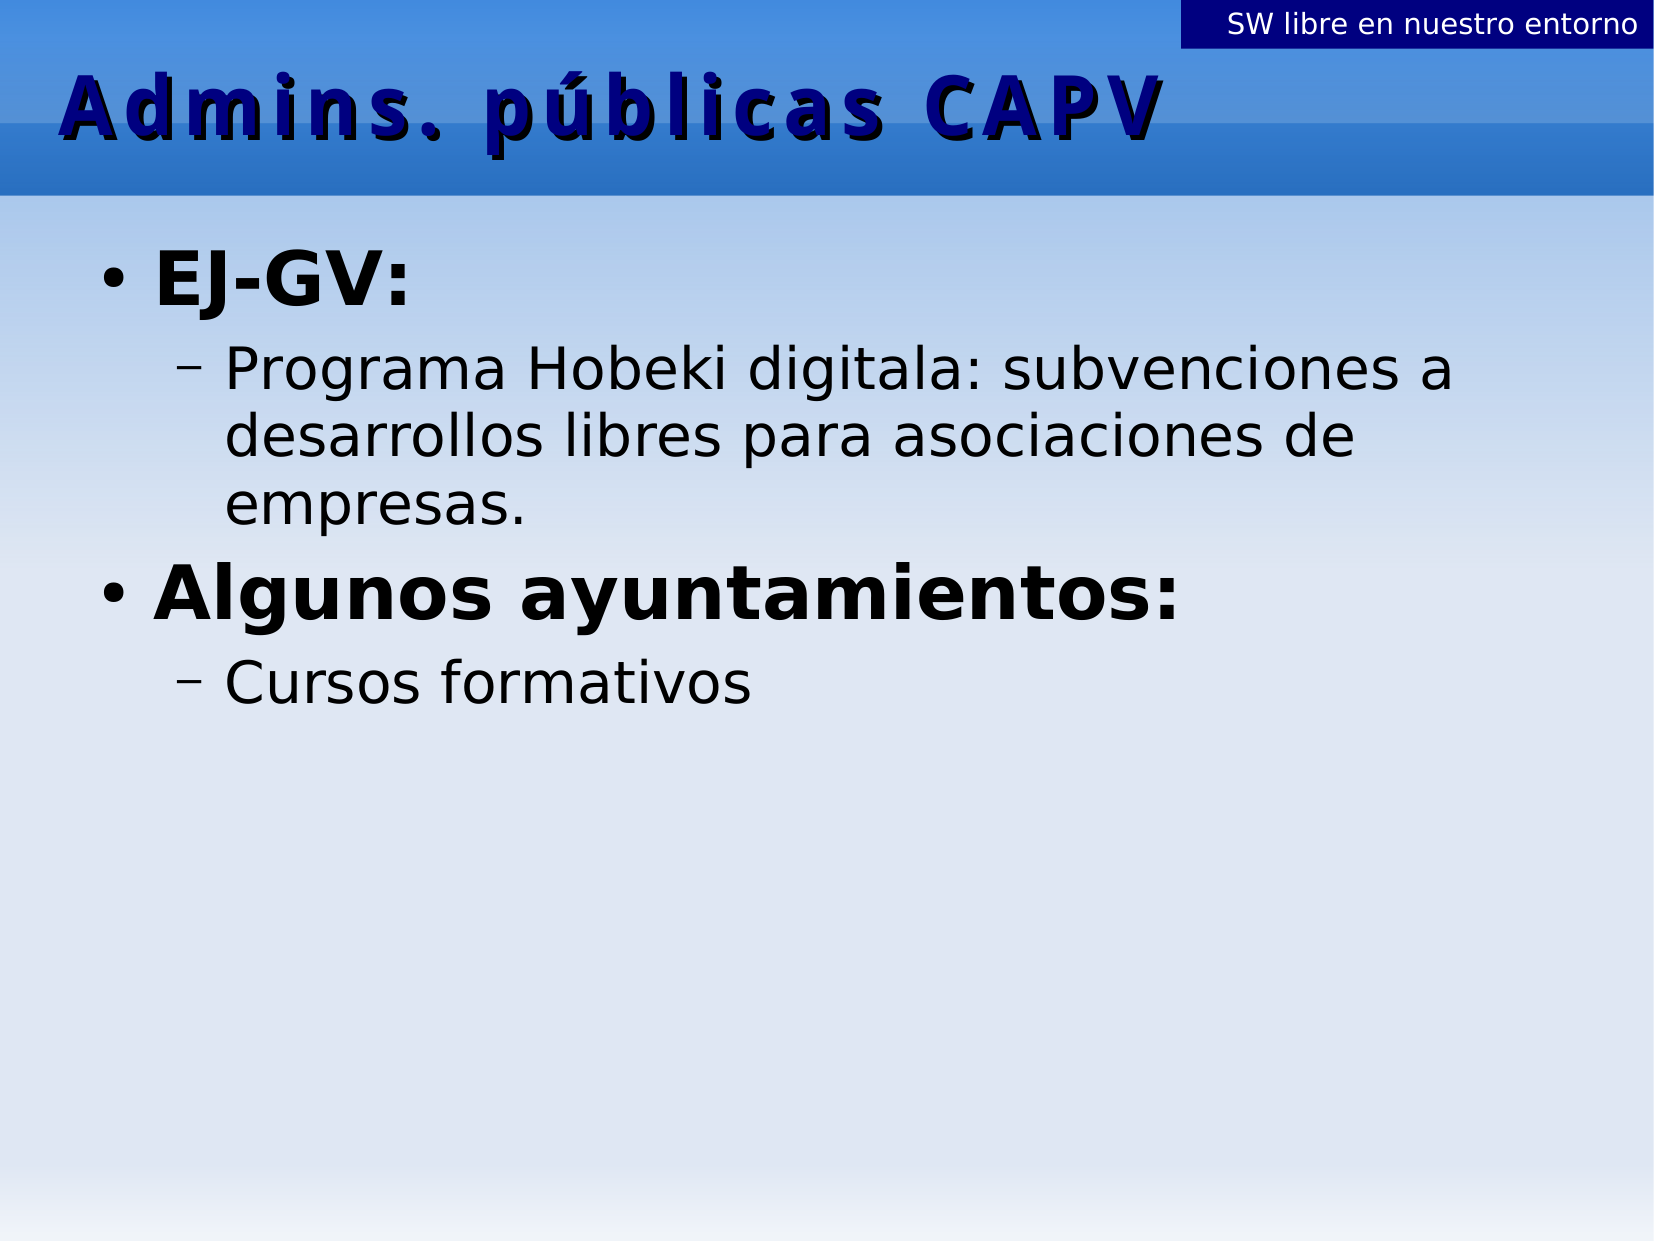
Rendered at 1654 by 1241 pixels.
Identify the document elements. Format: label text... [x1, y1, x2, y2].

list EJ-GV: Programa Hobeki digitala: subvenciones a desarrollos libres para asociaciones de empresas. Algunos ayuntamientos: Cursos formativos [82, 236, 1565, 1094]
title Admins. públicas CAPV [59, 36, 1654, 171]
picture [0, 0, 1654, 1241]
text_box SW libre en nuestro entorno [1181, 0, 1654, 48]
